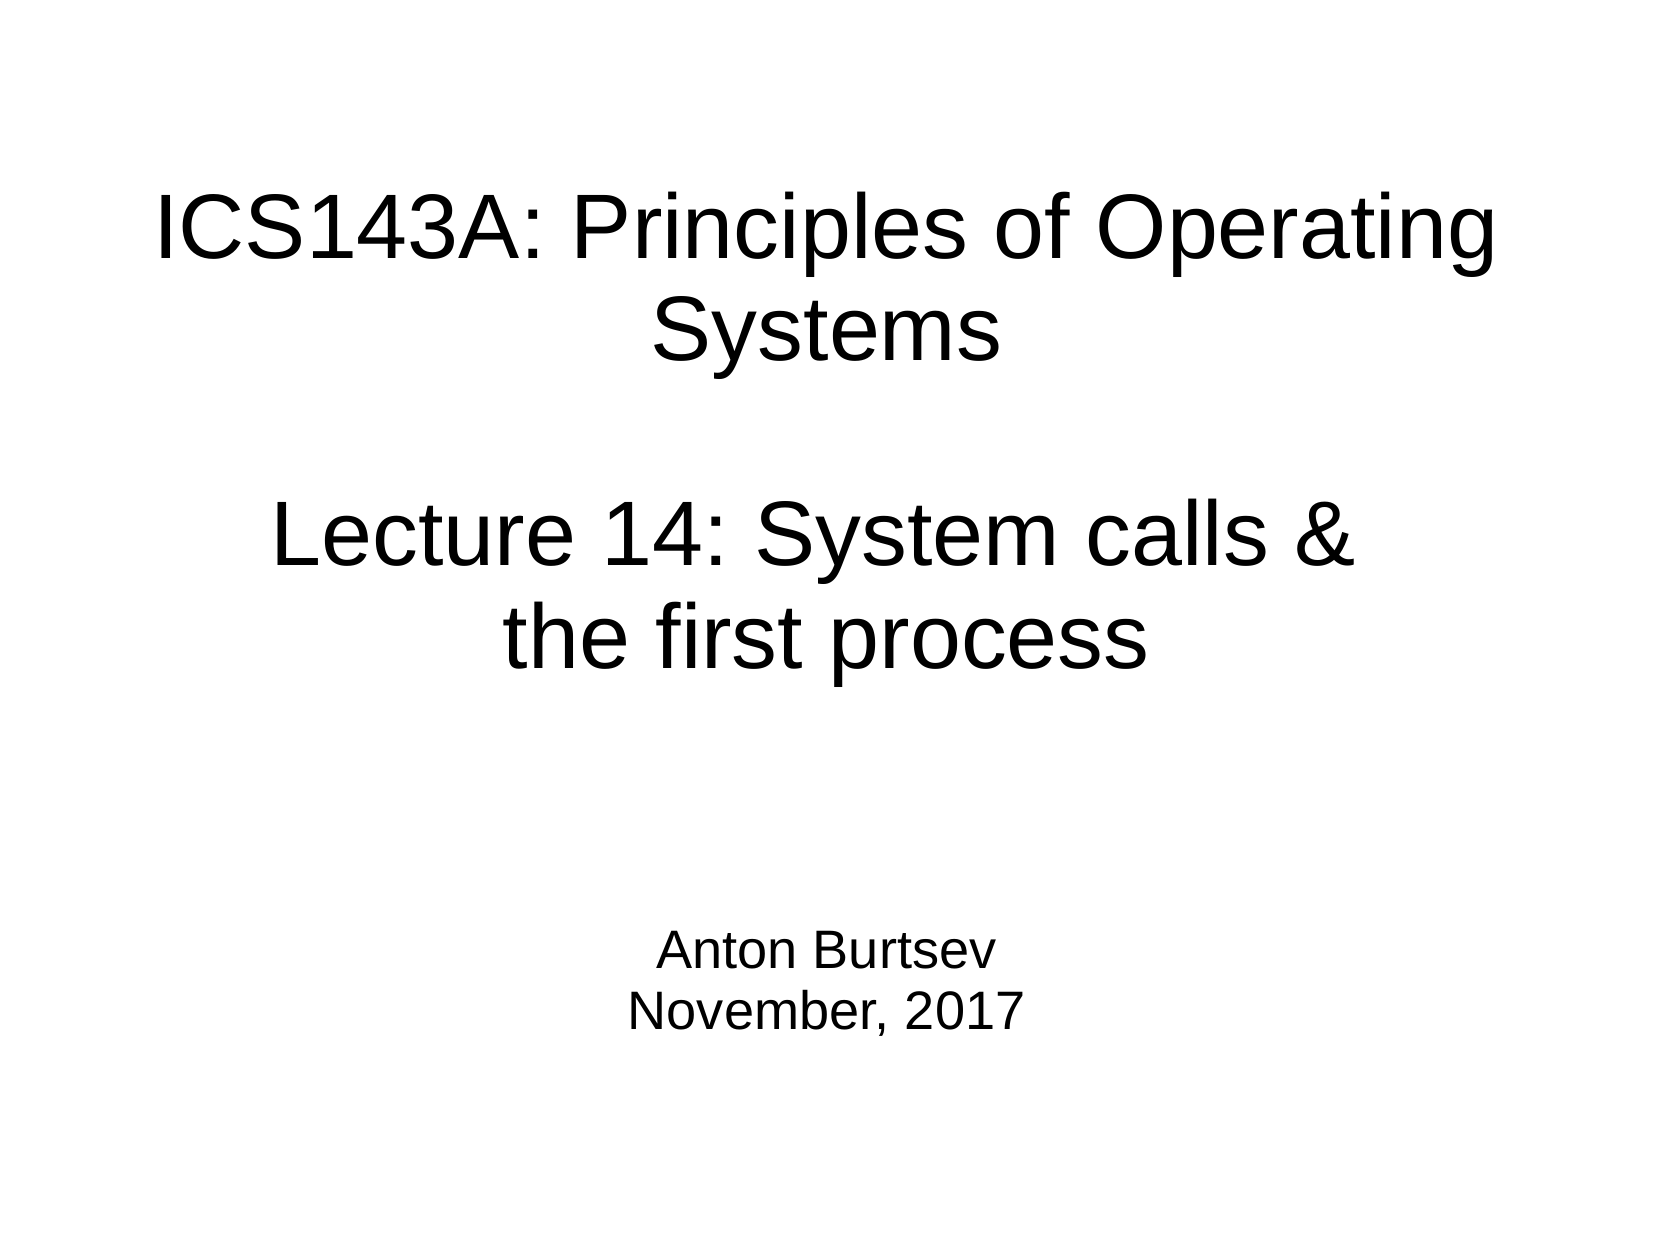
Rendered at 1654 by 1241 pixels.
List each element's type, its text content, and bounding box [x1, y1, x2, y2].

subtitle Anton Burtsev November, 2017 [82, 637, 1571, 1109]
title ICS143A: Principles of Operating Systems Lecture 14: System calls & the first process [82, 113, 1571, 637]
